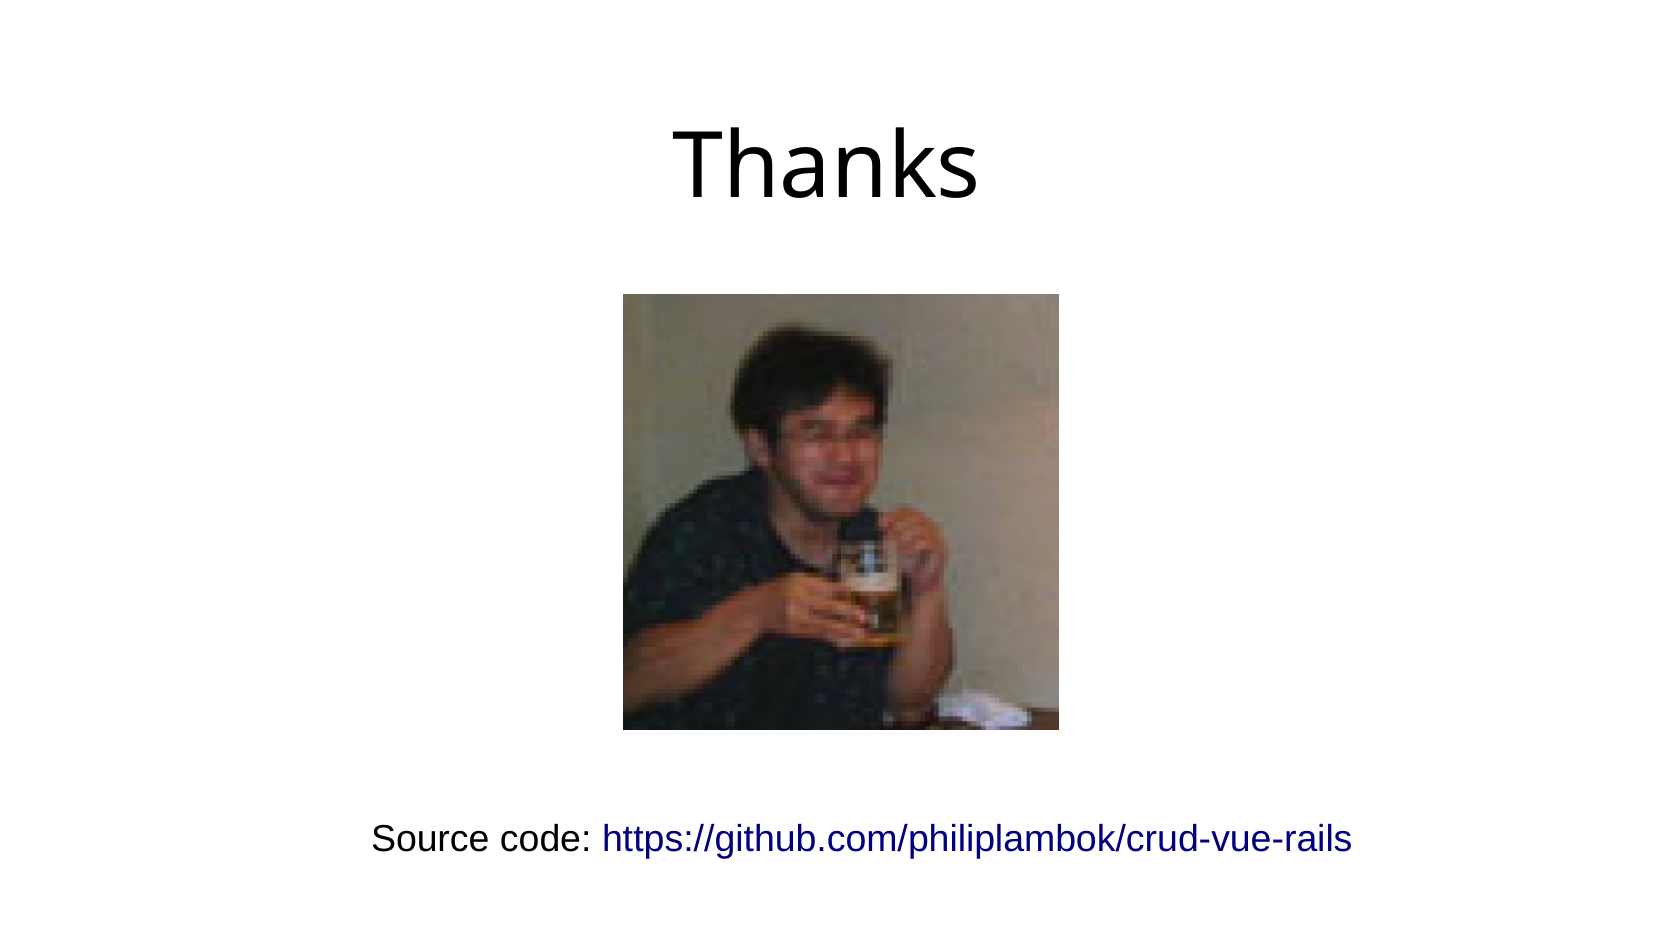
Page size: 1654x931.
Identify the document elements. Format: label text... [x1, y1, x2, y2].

text_box Source code: https://github.com/philiplambok/crud-vue-rails [356, 810, 1381, 871]
title Thanks [82, 84, 1571, 240]
picture [623, 294, 1059, 730]
